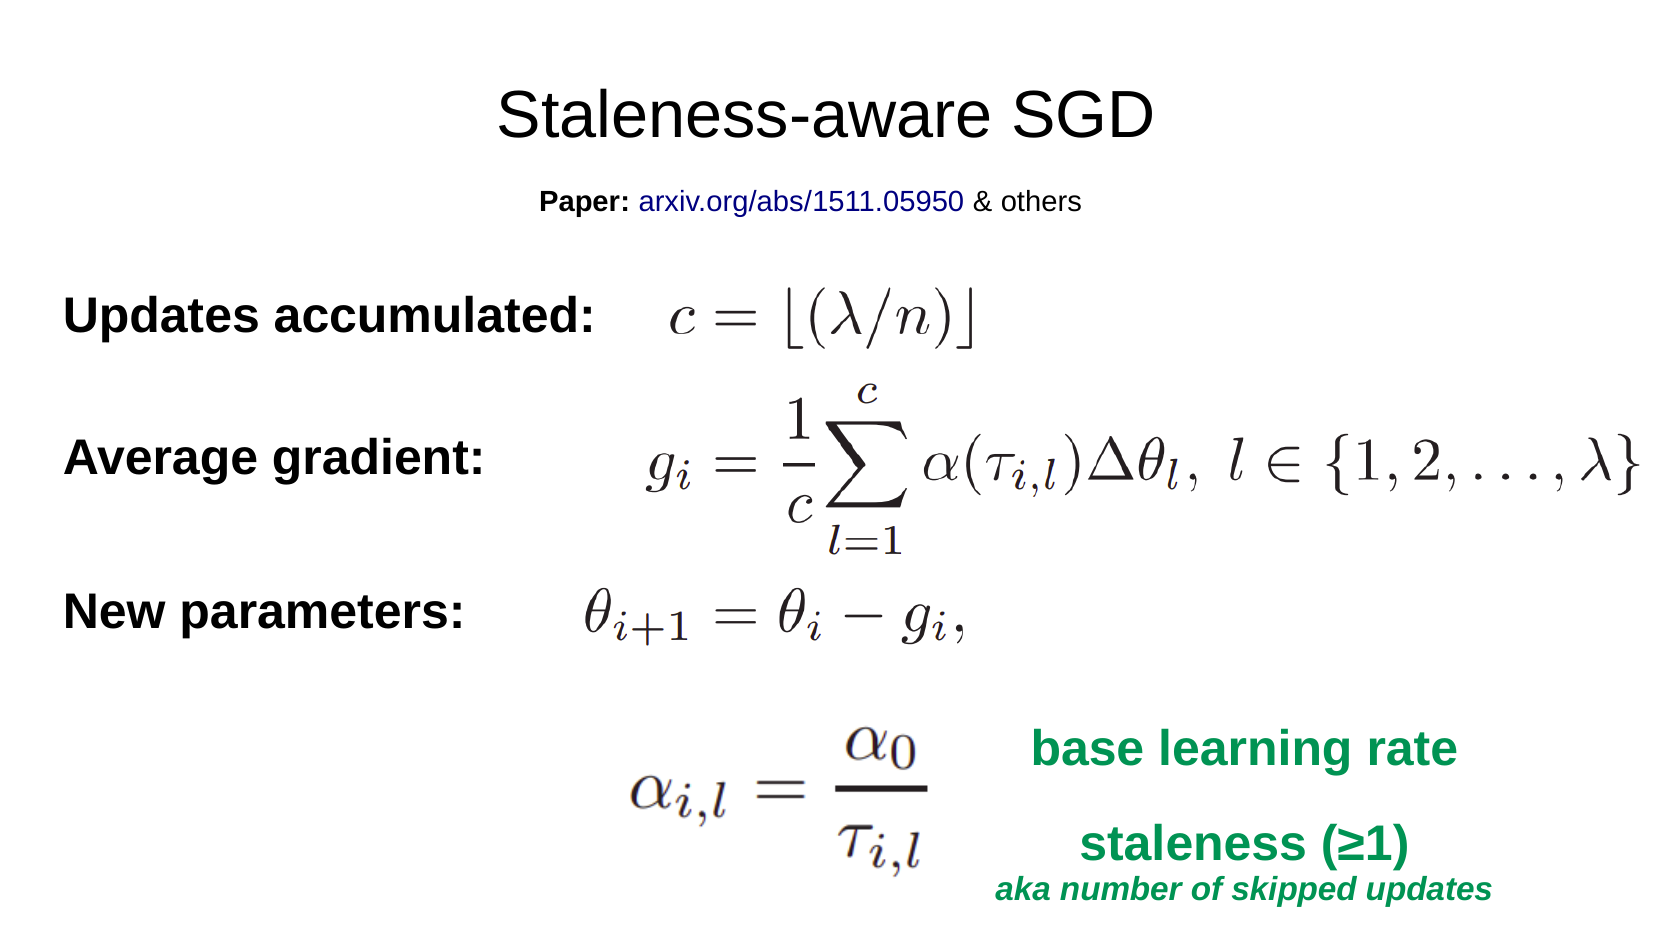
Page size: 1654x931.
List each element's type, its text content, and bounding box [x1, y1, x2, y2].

picture [560, 261, 1646, 661]
subtitle Paper: arxiv.org/abs/1511.05950 & others [469, 151, 1152, 251]
picture [615, 701, 959, 891]
text_box Updates accumulated: [48, 280, 766, 407]
text_box Average gradient: [48, 421, 766, 549]
title Staleness-aware SGD [82, 37, 1571, 193]
text_box staleness (≥1) aka number of skipped updates [935, 807, 1554, 931]
text_box New parameters: [48, 575, 766, 702]
text_box base learning rate [959, 712, 1554, 807]
